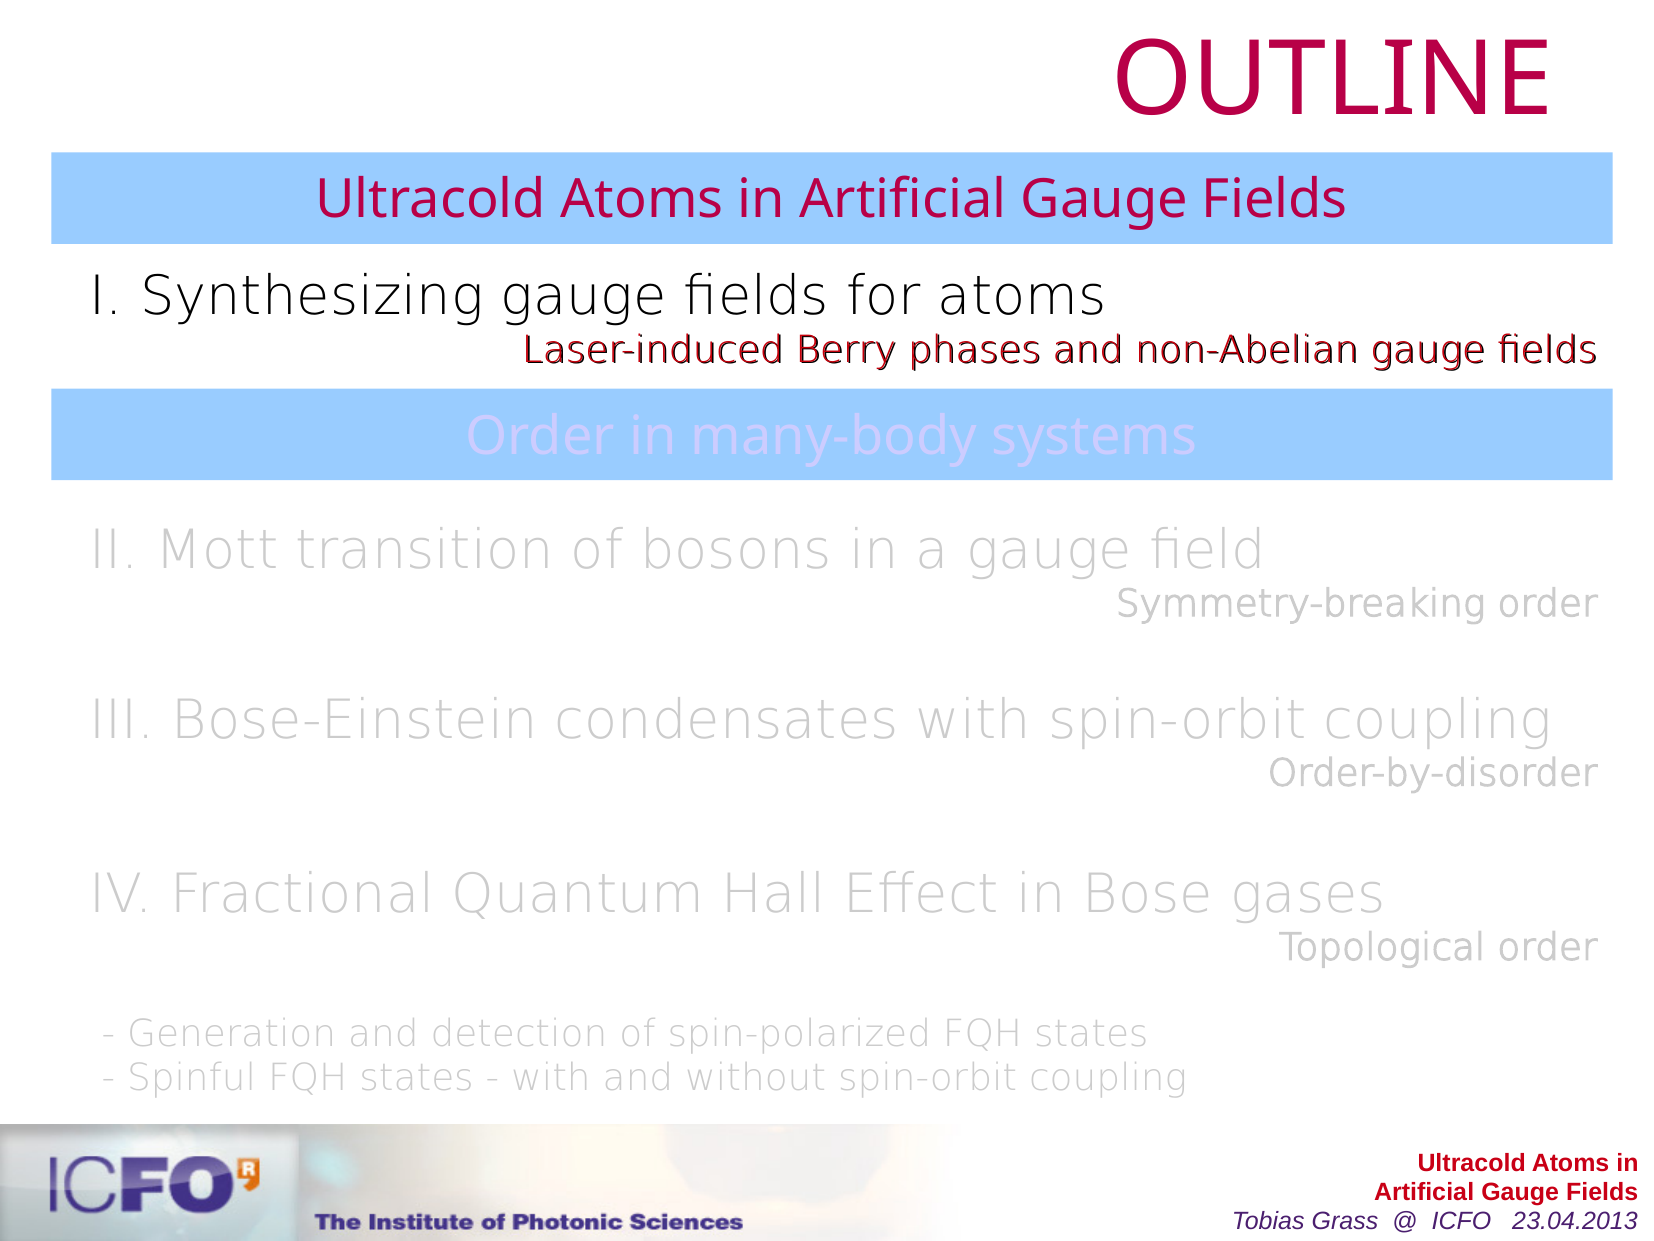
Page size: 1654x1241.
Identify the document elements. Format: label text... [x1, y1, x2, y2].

text_box II. Mott transition of bosons in a gauge field Symmetry-breaking order III. Bose-Einstein condensates with spin-orbit coupling Order-by-disorder IV. Fractional Quantum Hall Effect in Bose gases Topological order - Generation and detection of spin-polarized FQH states - Spinful FQH states - with and without spin-orbit coupling [75, 510, 1613, 1151]
text_box OUTLINE [984, 0, 1654, 158]
text_box Ultracold Atoms in Artificial Gauge Fields [51, 152, 1613, 244]
text_box I. Synthesizing gauge fields for atoms Laser-induced Berry phases and non-Abelian gauge fields [75, 256, 1613, 379]
text_box Order in many-body systems [51, 388, 1613, 481]
picture [0, 1124, 712, 1241]
text_box Ultracold Atoms in Artificial Gauge Fields Tobias Grass @ ICFO 23.04.2013 [712, 1138, 1654, 1241]
